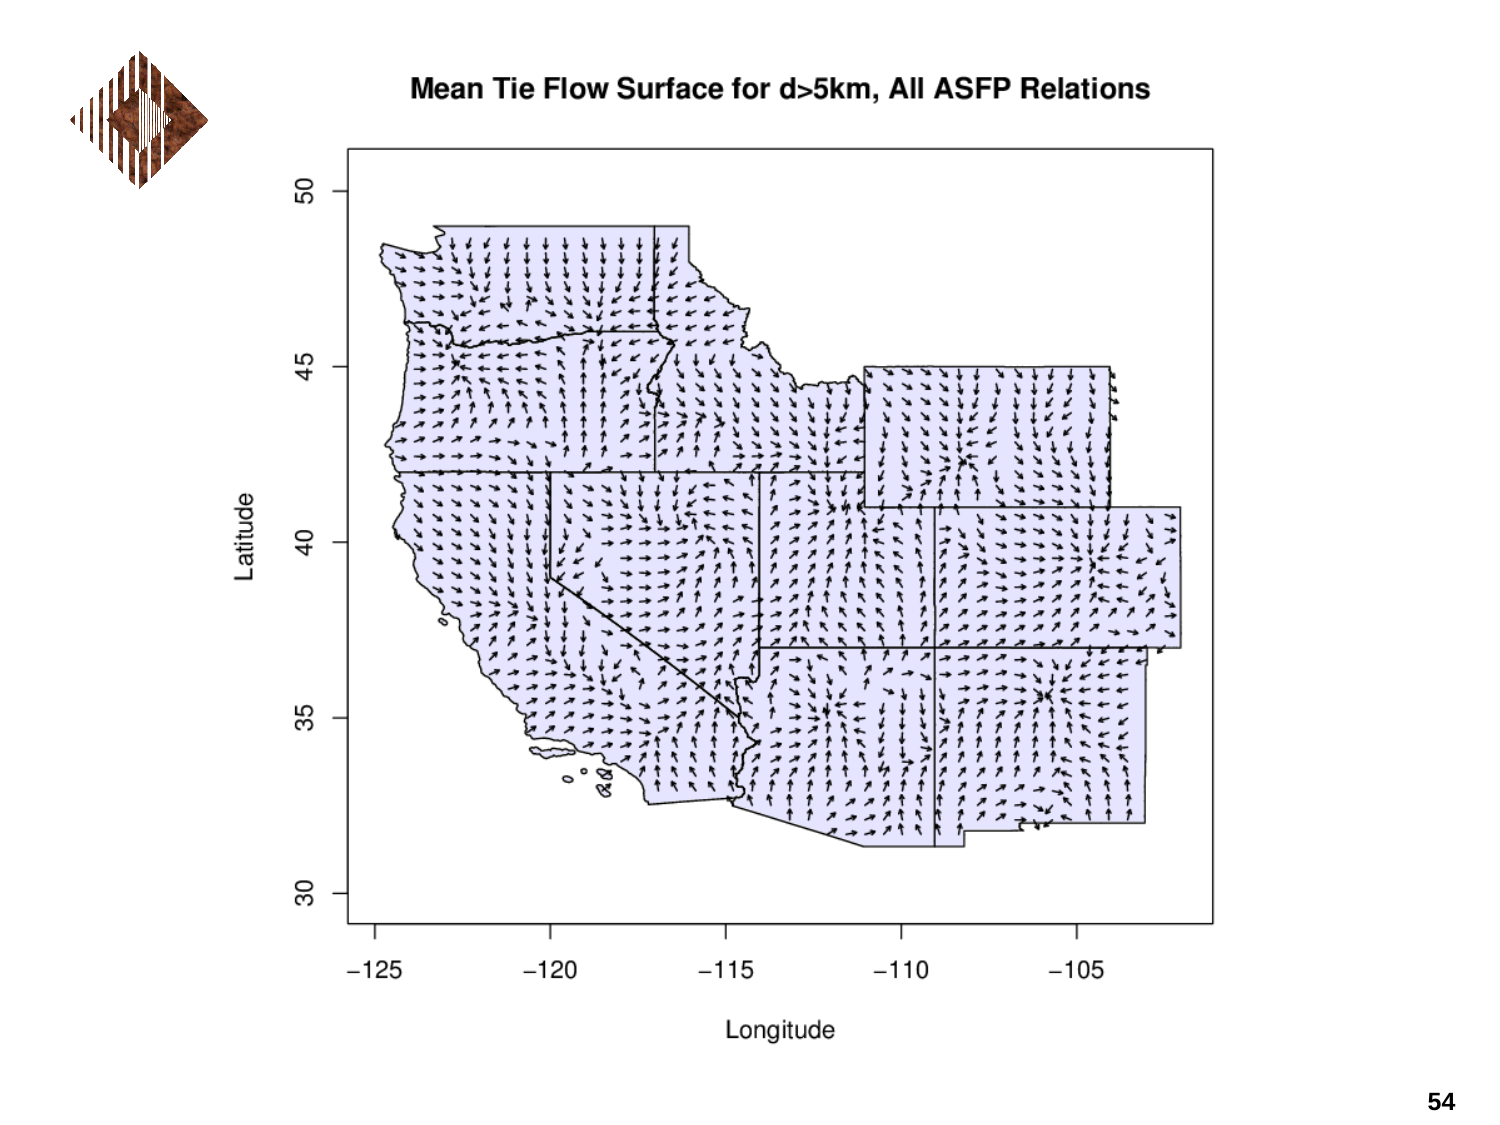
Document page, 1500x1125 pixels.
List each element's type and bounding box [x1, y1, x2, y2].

picture [45, 26, 1276, 1077]
